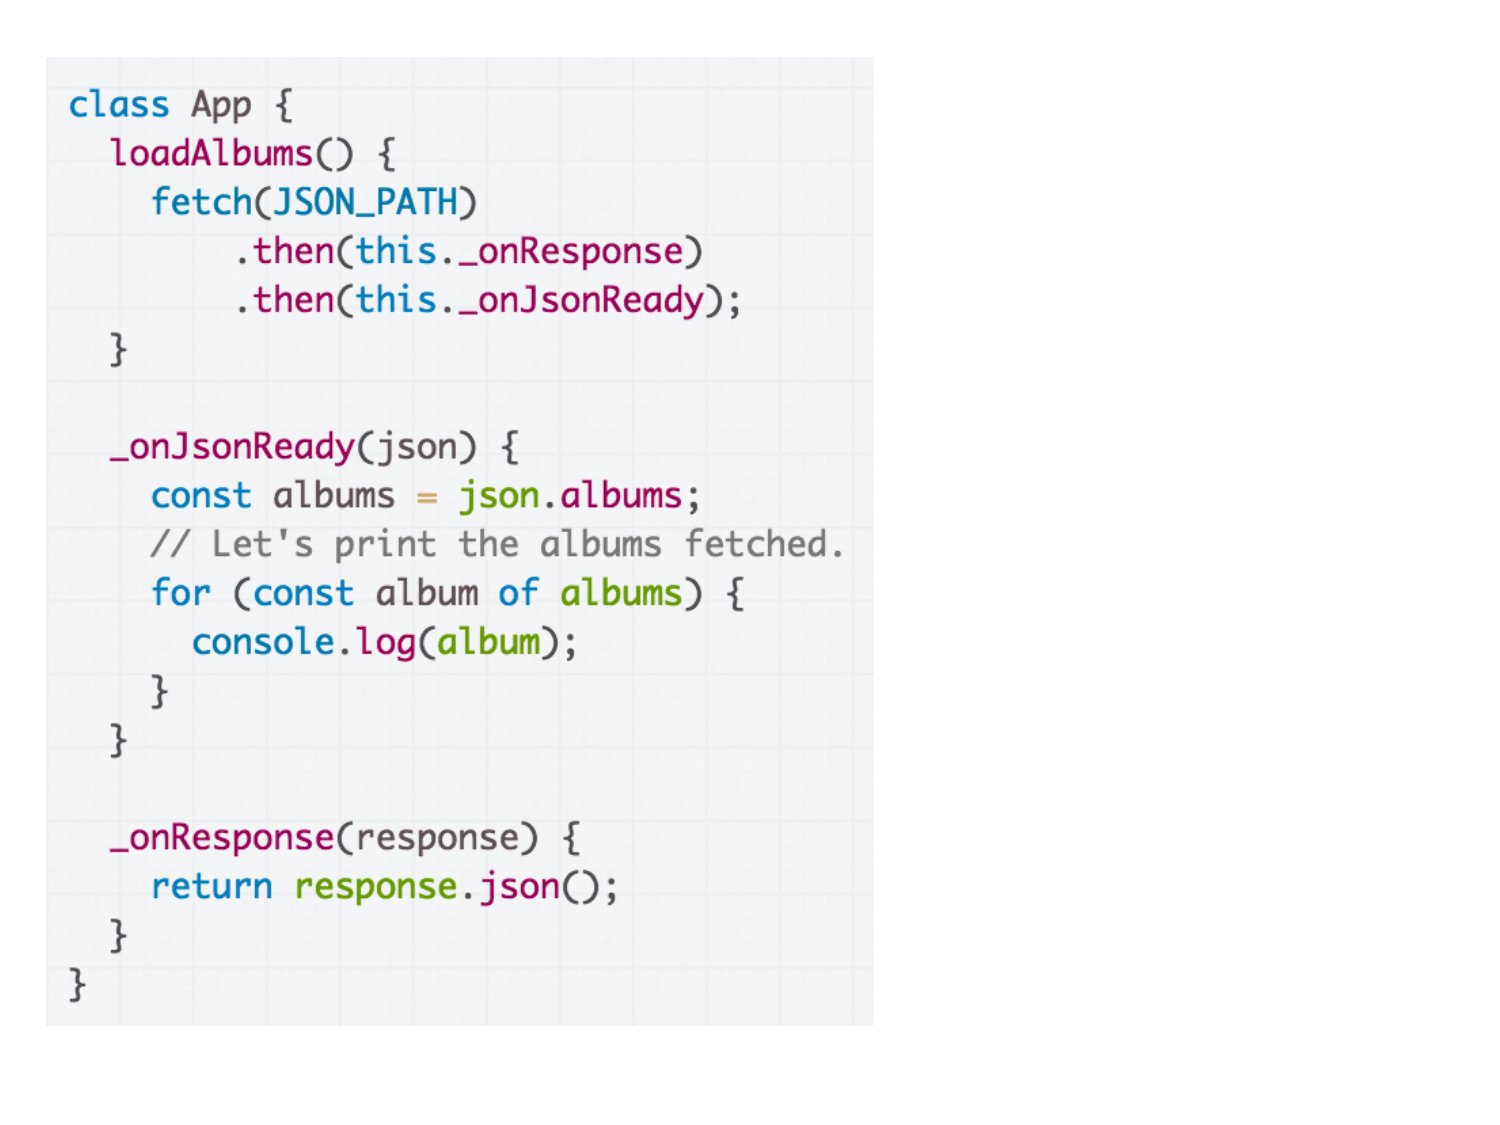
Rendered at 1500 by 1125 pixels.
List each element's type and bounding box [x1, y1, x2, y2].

picture [46, 57, 874, 1026]
